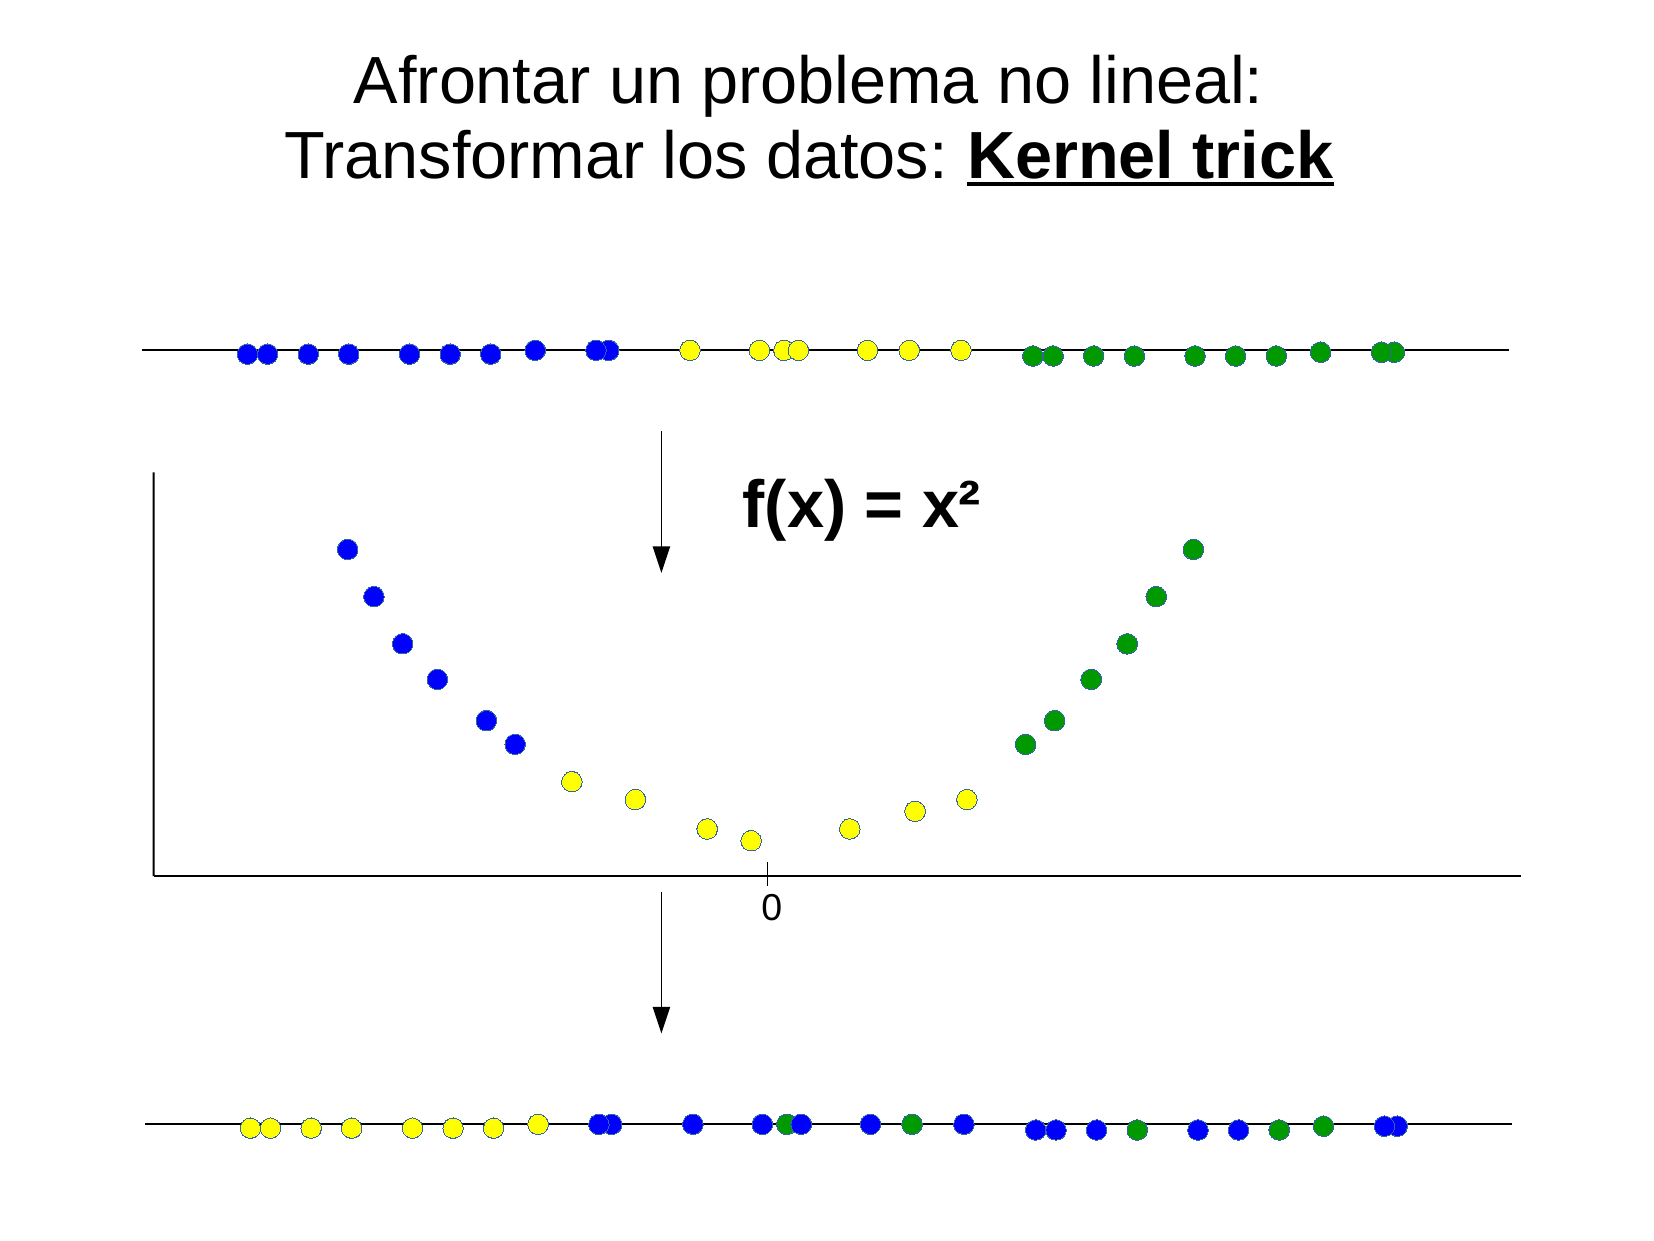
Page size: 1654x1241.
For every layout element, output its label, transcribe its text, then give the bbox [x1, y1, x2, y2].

text_box [442, 1117, 464, 1139]
text_box [1116, 633, 1138, 655]
text_box [1025, 1119, 1067, 1141]
text_box [1266, 345, 1287, 367]
text_box [1015, 734, 1036, 755]
text_box [561, 771, 583, 792]
title [330, 478, 957, 662]
text_box [857, 340, 878, 361]
text_box [1268, 1119, 1290, 1141]
title f(x) = x² [602, 436, 1123, 573]
text_box [682, 1114, 704, 1135]
text_box [950, 340, 972, 361]
text_box [696, 818, 718, 840]
text_box [956, 789, 978, 810]
text_box [901, 1114, 923, 1135]
text_box [588, 1114, 622, 1135]
text_box [1044, 710, 1065, 731]
text_box [337, 539, 358, 560]
text_box [953, 1114, 975, 1135]
text_box [1187, 1119, 1209, 1141]
text_box [839, 818, 861, 840]
text_box [392, 633, 413, 654]
text_box [625, 789, 646, 810]
text_box [476, 710, 497, 731]
text_box [749, 340, 770, 361]
text_box [298, 343, 319, 365]
text_box [1124, 345, 1145, 367]
text_box [1145, 586, 1167, 607]
text_box [527, 1114, 549, 1135]
text_box [1374, 1115, 1408, 1137]
text_box [740, 830, 762, 851]
text_box [427, 669, 448, 690]
text_box [776, 1114, 812, 1135]
text_box [504, 734, 526, 755]
text_box [904, 801, 926, 822]
text_box [399, 343, 420, 365]
text_box [1086, 1119, 1107, 1141]
text_box [363, 586, 385, 607]
text_box [898, 340, 920, 361]
text_box [773, 340, 809, 361]
text_box [1083, 345, 1104, 367]
text_box [1080, 669, 1102, 690]
text_box [440, 343, 461, 365]
text_box [752, 1114, 773, 1135]
text_box [480, 343, 501, 365]
text_box [341, 1117, 362, 1139]
text_box [402, 1117, 423, 1139]
text_box [585, 340, 620, 361]
text_box [679, 340, 701, 361]
text_box [237, 343, 278, 365]
text_box [1183, 539, 1204, 560]
text_box [1371, 341, 1405, 363]
text_box [1127, 1119, 1148, 1141]
title Afrontar un problema no lineal: Transformar los datos: Kernel trick [141, 5, 1477, 231]
text_box [860, 1114, 881, 1135]
text_box [300, 1117, 322, 1139]
text_box [483, 1117, 504, 1139]
text_box 0 [738, 870, 806, 945]
text_box [1313, 1115, 1334, 1137]
text_box [1310, 341, 1331, 363]
text_box [1225, 345, 1246, 367]
text_box [1022, 345, 1064, 367]
text_box [338, 343, 359, 365]
text_box [1184, 345, 1206, 367]
text_box [240, 1117, 281, 1139]
text_box [524, 340, 546, 361]
text_box [1228, 1119, 1249, 1141]
